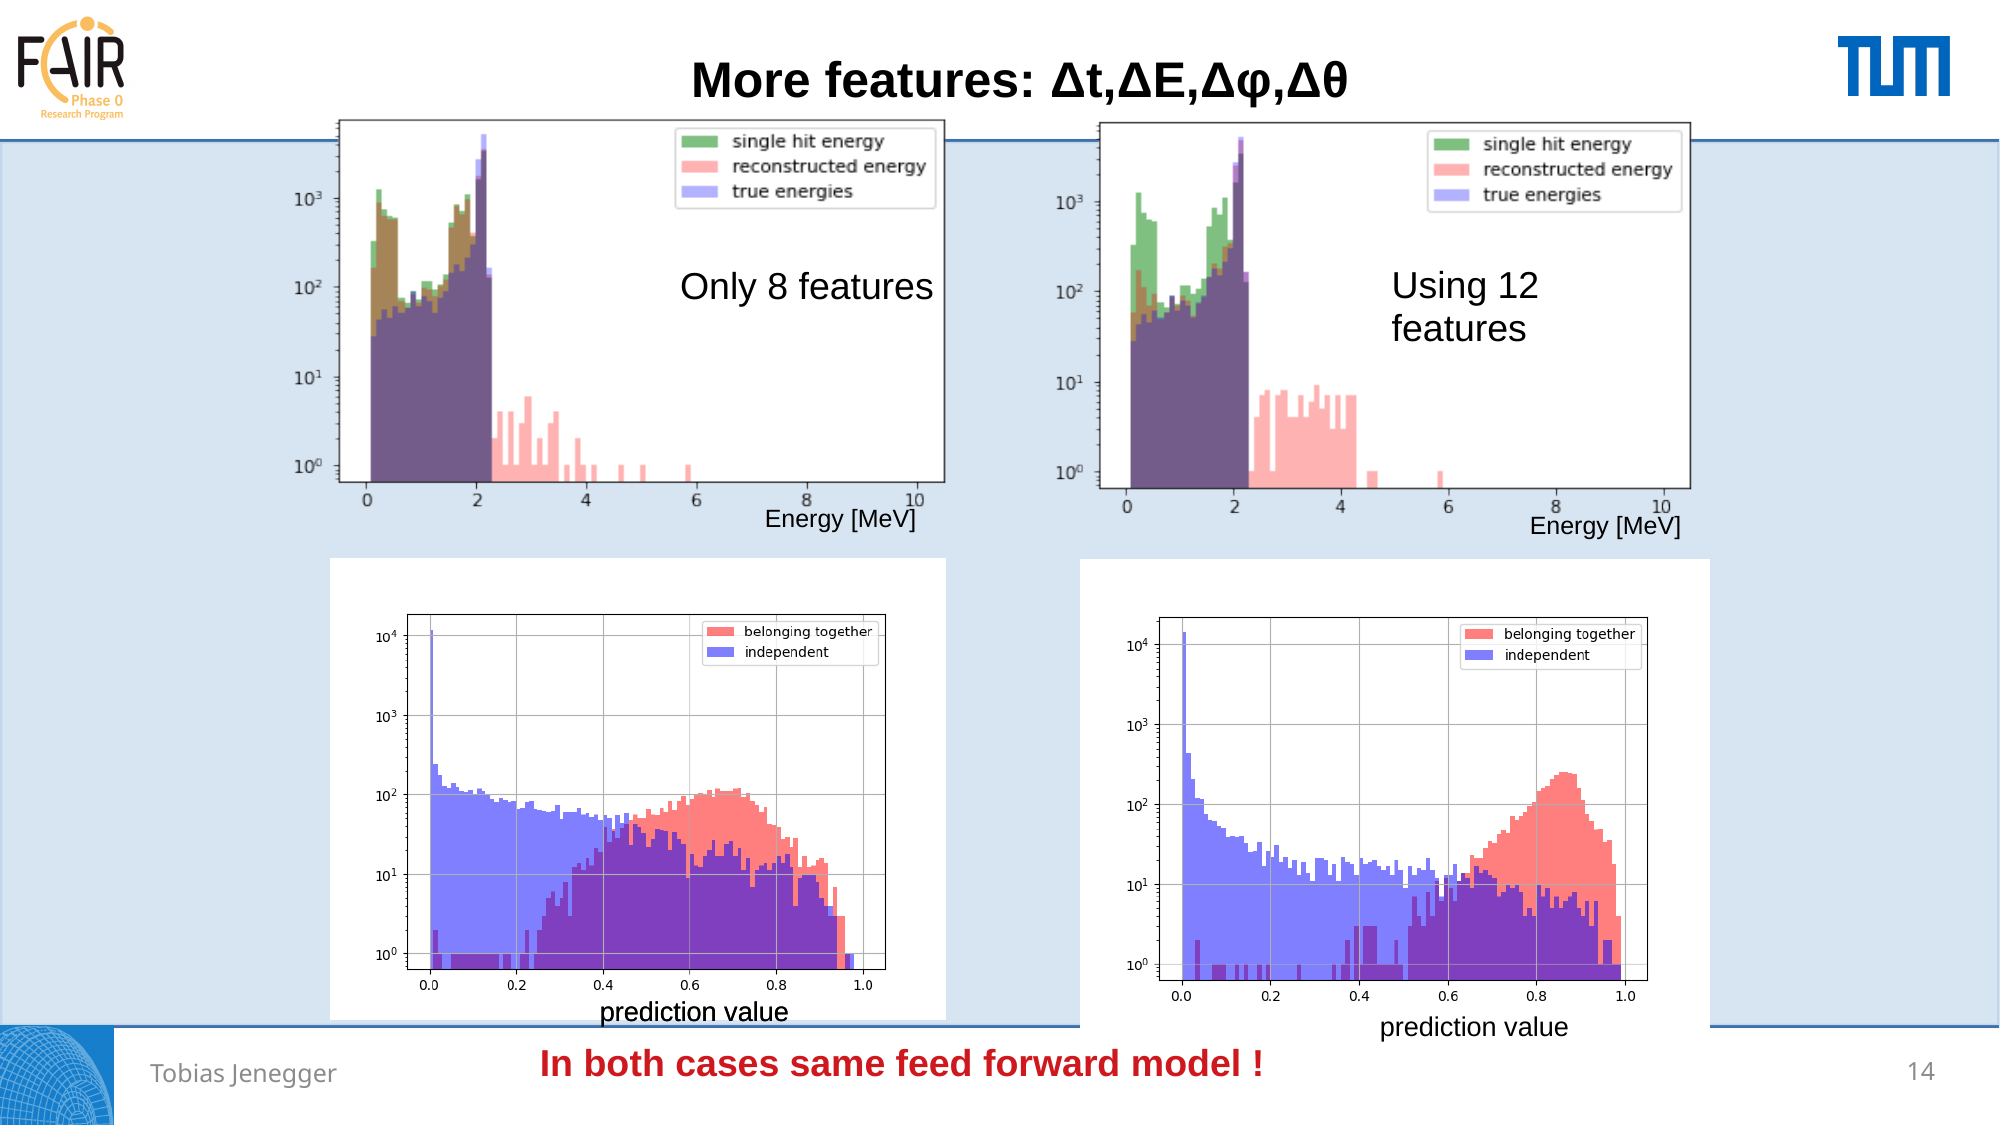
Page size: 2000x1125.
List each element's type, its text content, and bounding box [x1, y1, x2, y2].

text_box Energy [MeV] [750, 497, 1186, 540]
picture [330, 558, 946, 1021]
picture [1838, 36, 1950, 96]
text_box In both cases same feed forward model ! [525, 1035, 1606, 1092]
picture [1080, 559, 1710, 1032]
text_box More features: Δt,ΔE,Δφ,Δθ [465, 45, 1576, 116]
text_box Only 8 features [665, 258, 976, 316]
text_box Energy [MeV] [1515, 504, 1951, 547]
picture [15, 15, 142, 120]
text_box prediction value [1365, 1004, 1756, 1051]
picture [285, 111, 961, 532]
picture [0, 1025, 114, 1125]
text_box prediction value [585, 990, 976, 1036]
picture [1046, 105, 1707, 531]
text_box Using 12 features [1376, 257, 1680, 357]
